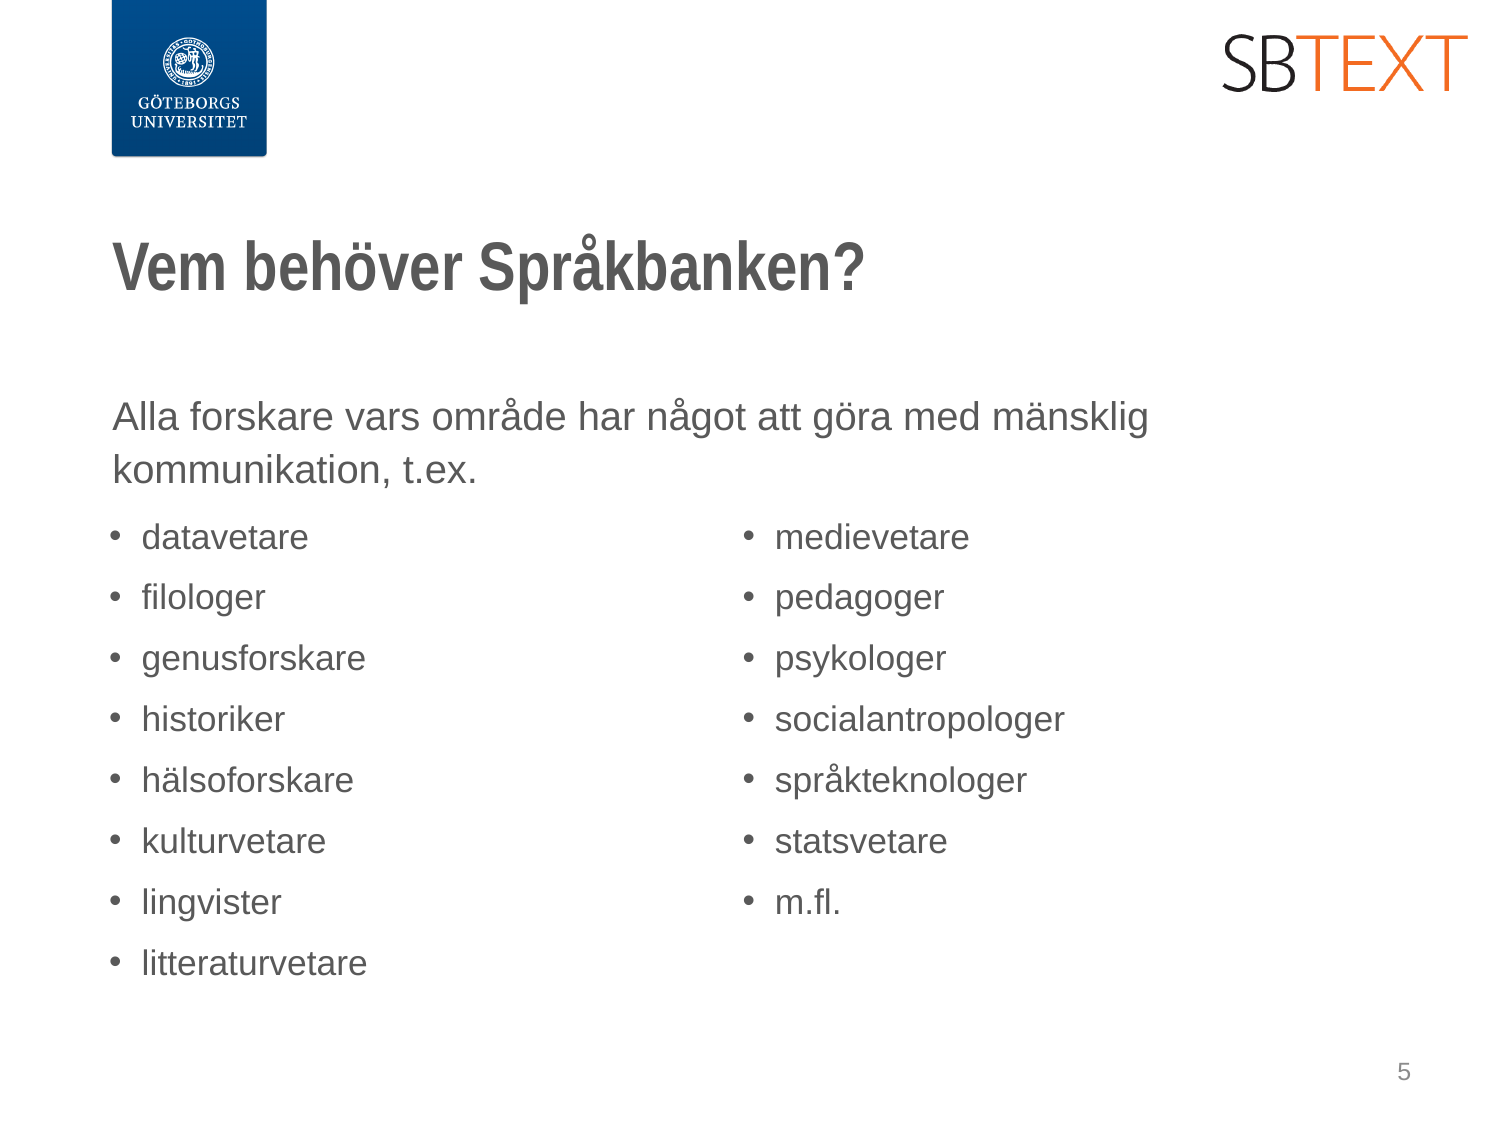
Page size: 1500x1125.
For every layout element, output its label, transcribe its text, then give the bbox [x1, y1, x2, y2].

slide_number <number> [1316, 1051, 1412, 1091]
picture [110, 0, 268, 159]
title Vem behöver Språkbanken? [112, 231, 1412, 362]
text_box datavetare filologer genusforskare historiker hälsoforskare kulturvetare lingvister litteraturvetare medievetare pedagoger psykologer socialantropologer språkteknologer statsvetare m.fl. [109, 509, 1376, 988]
list Alla forskare vars område har något att göra med mänsklig kommunikation, t.ex. [112, 385, 1341, 492]
picture [1205, 19, 1476, 110]
